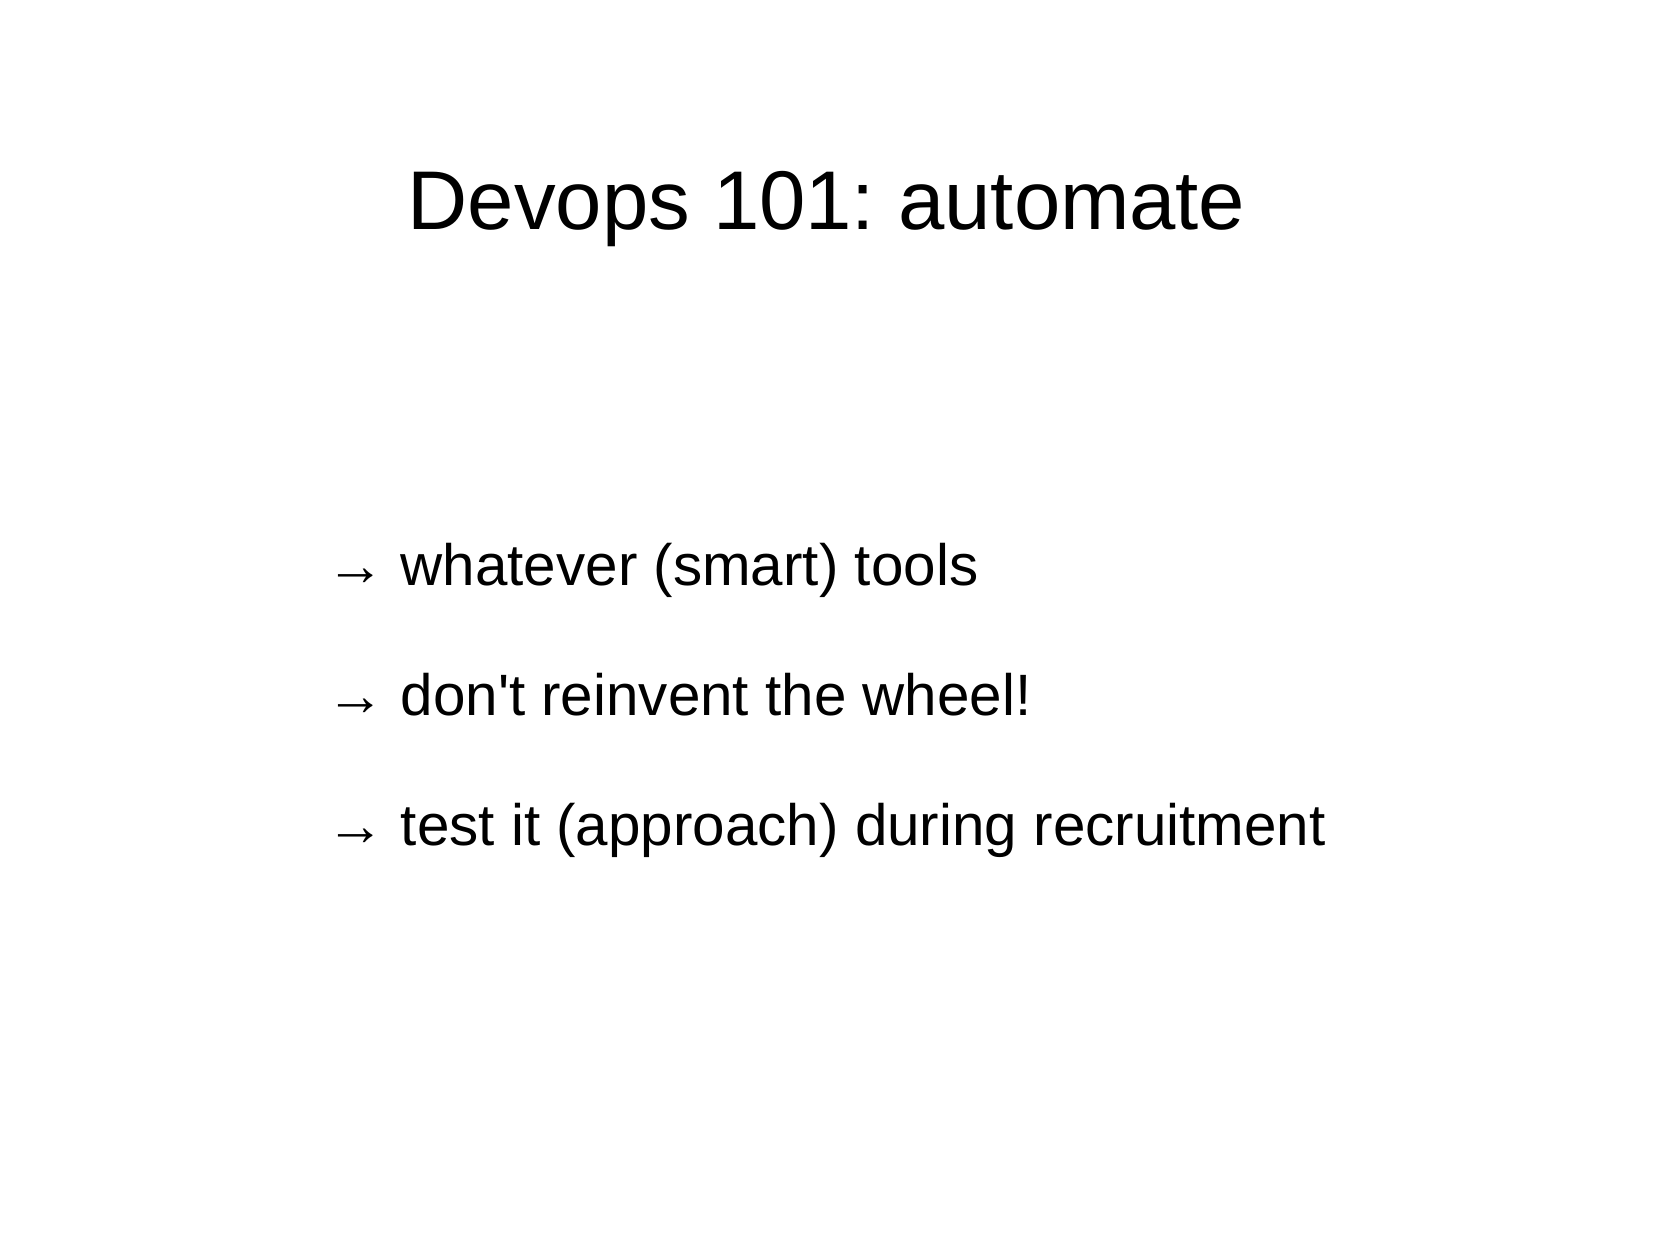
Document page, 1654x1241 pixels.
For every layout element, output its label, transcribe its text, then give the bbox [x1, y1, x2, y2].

text_box Devops 101: automate [393, 147, 1261, 256]
text_box → whatever (smart) tools → don't reinvent the wheel! → test it (approach) during recruitment [311, 525, 1343, 865]
